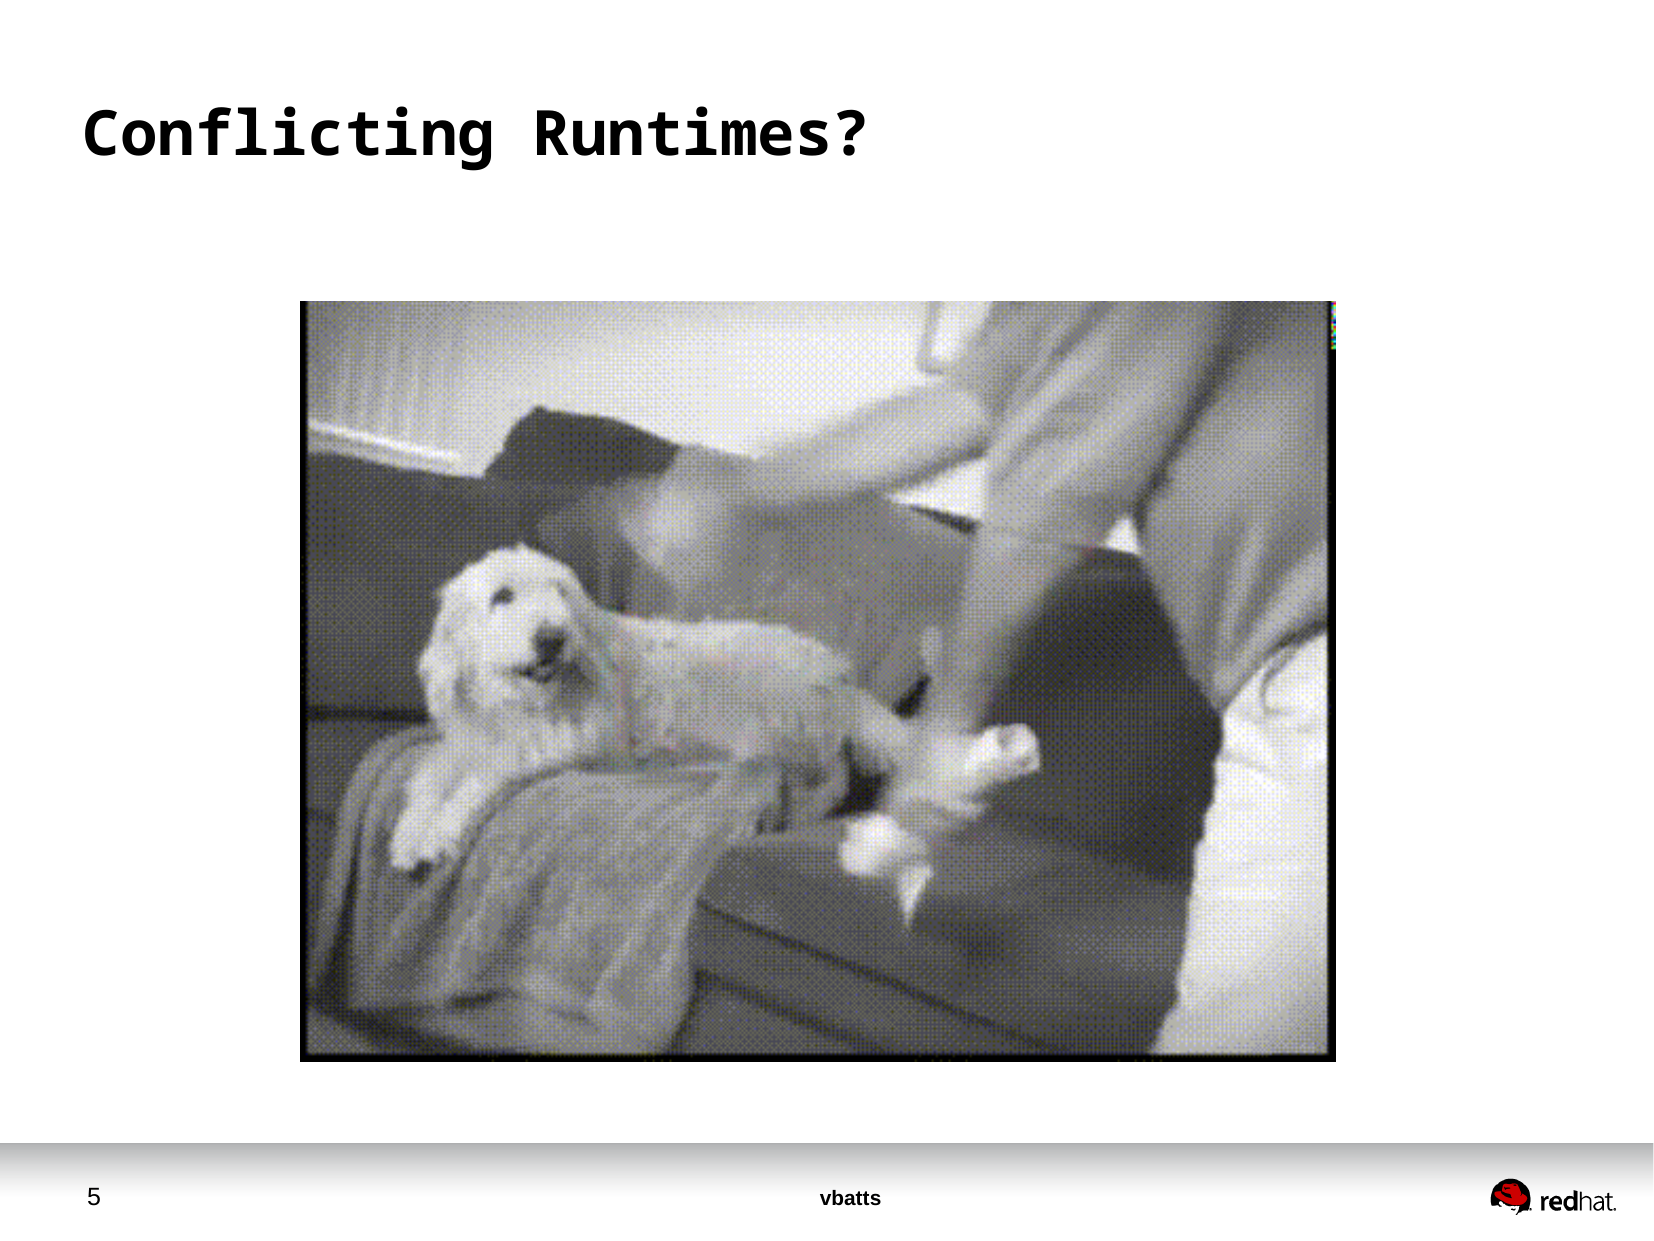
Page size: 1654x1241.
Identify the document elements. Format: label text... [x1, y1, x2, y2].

picture [0, 1143, 1654, 1241]
picture [300, 301, 1336, 1062]
title Conflicting Runtimes? [82, 37, 1571, 226]
